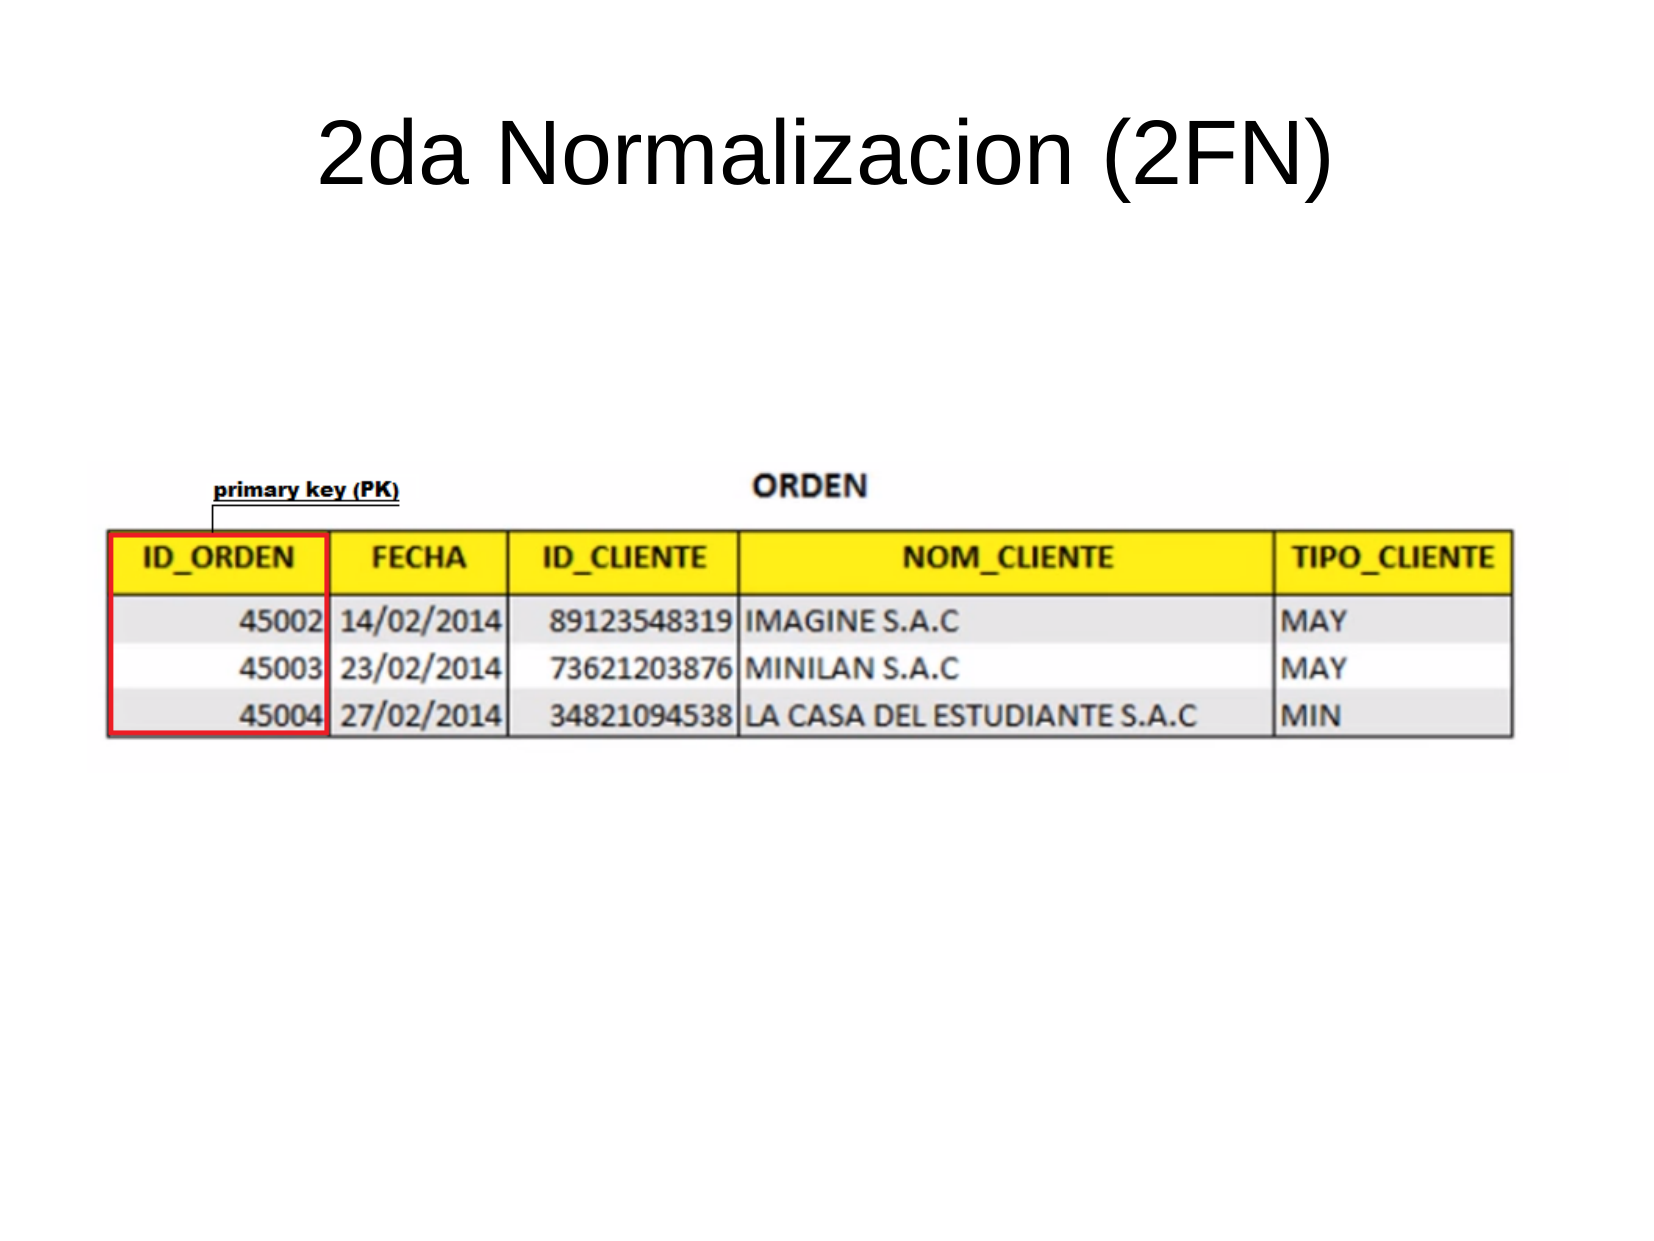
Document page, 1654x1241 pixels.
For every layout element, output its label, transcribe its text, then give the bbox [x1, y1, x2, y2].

title 2da Normalizacion (2FN) [82, 49, 1571, 257]
picture [87, 461, 1569, 773]
